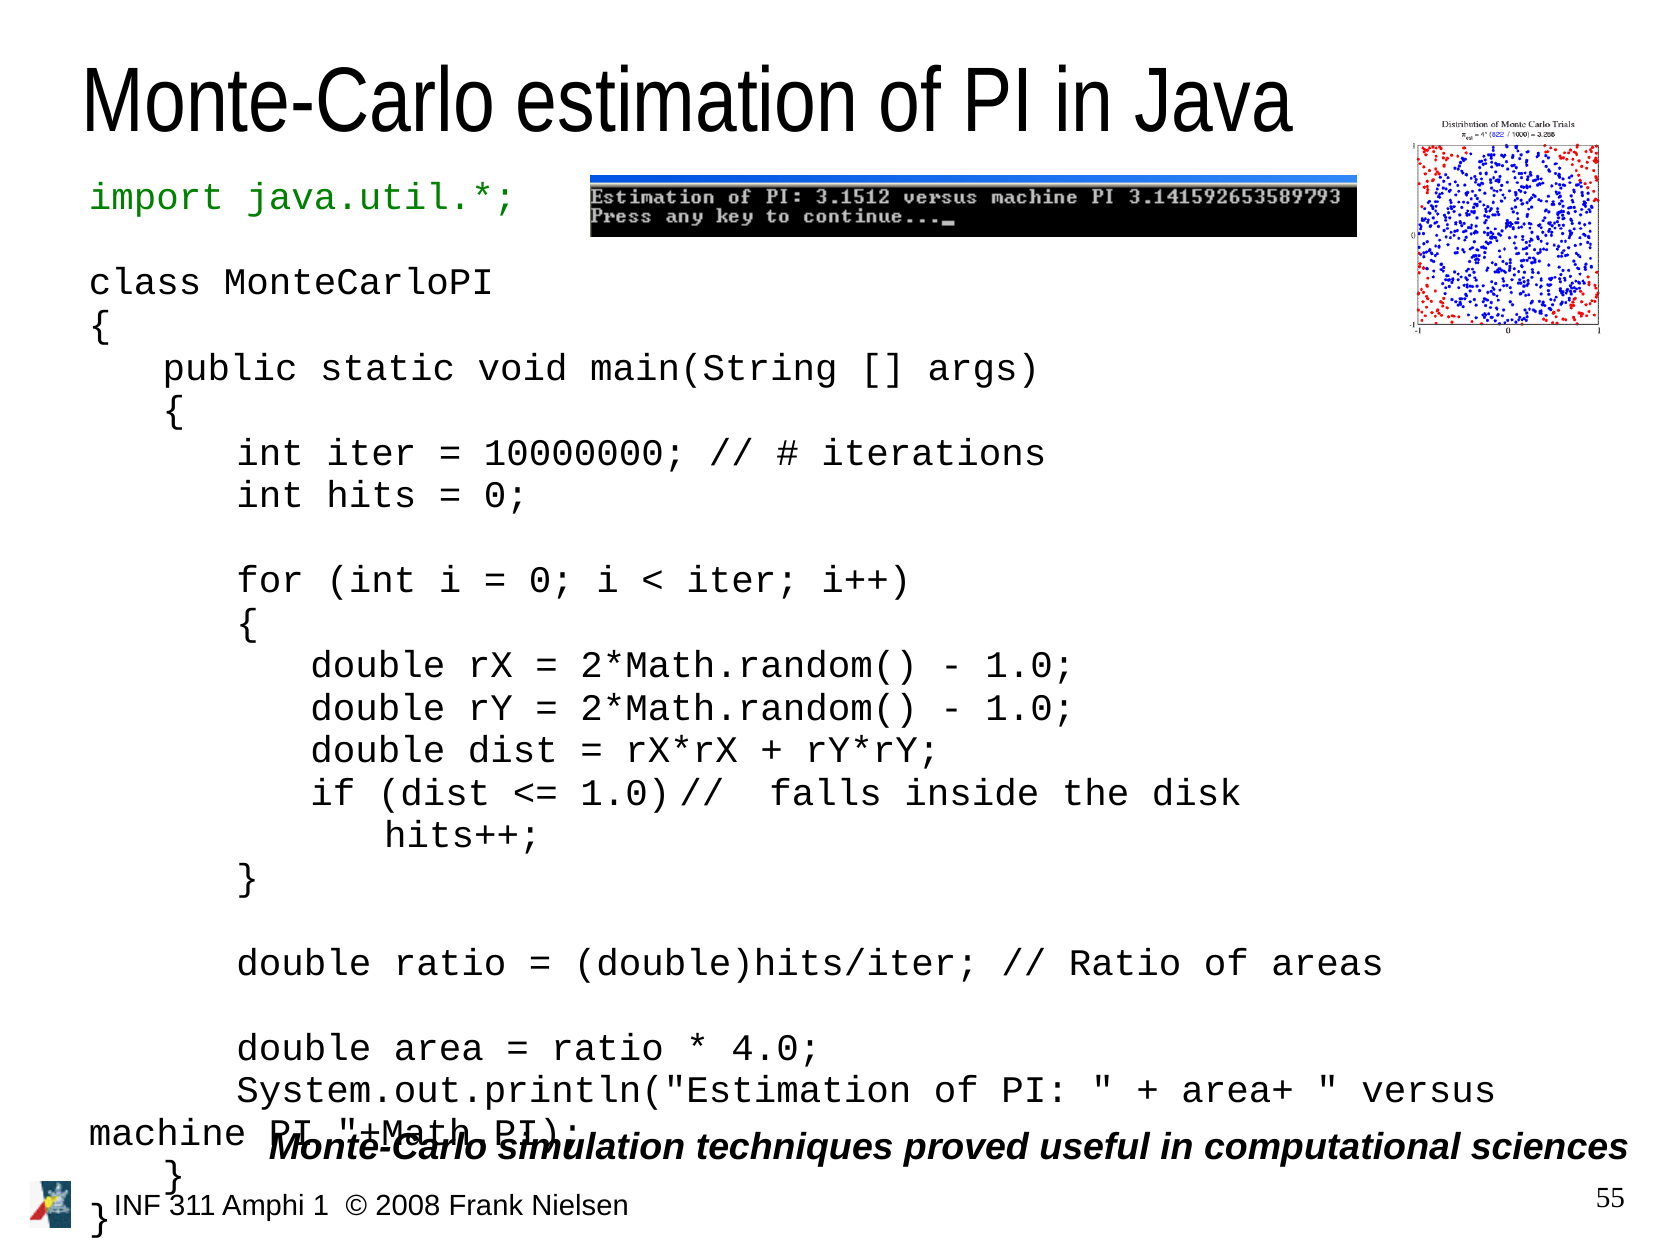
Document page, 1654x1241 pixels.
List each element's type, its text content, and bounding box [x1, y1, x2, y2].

text_box Monte-Carlo simulation techniques proved useful in computational sciences [1554, 1118, 1646, 1177]
text_box import java.util.*; class MonteCarloPI { public static void main(String [] args) { int iter = 10000000; // # iterations int hits = 0; for (int i = 0; i < iter; i++) { double rX = 2*Math.random() - 1.0; double rY = 2*Math.random() - 1.0; double dist = rX*rX + rY*rY; if (dist <= 1.0) // falls inside the disk hits++; } double ratio = (double)hits/iter; // Ratio of areas double area = ratio * 4.0; System.out.println("Estimation of PI: " + area+ " versus machine PI "+Math.PI); } } [74, 171, 1554, 1238]
text_box Monte-Carlo estimation of PI in Java [67, 38, 1506, 158]
picture [1387, 105, 1625, 355]
picture [29, 1181, 71, 1228]
